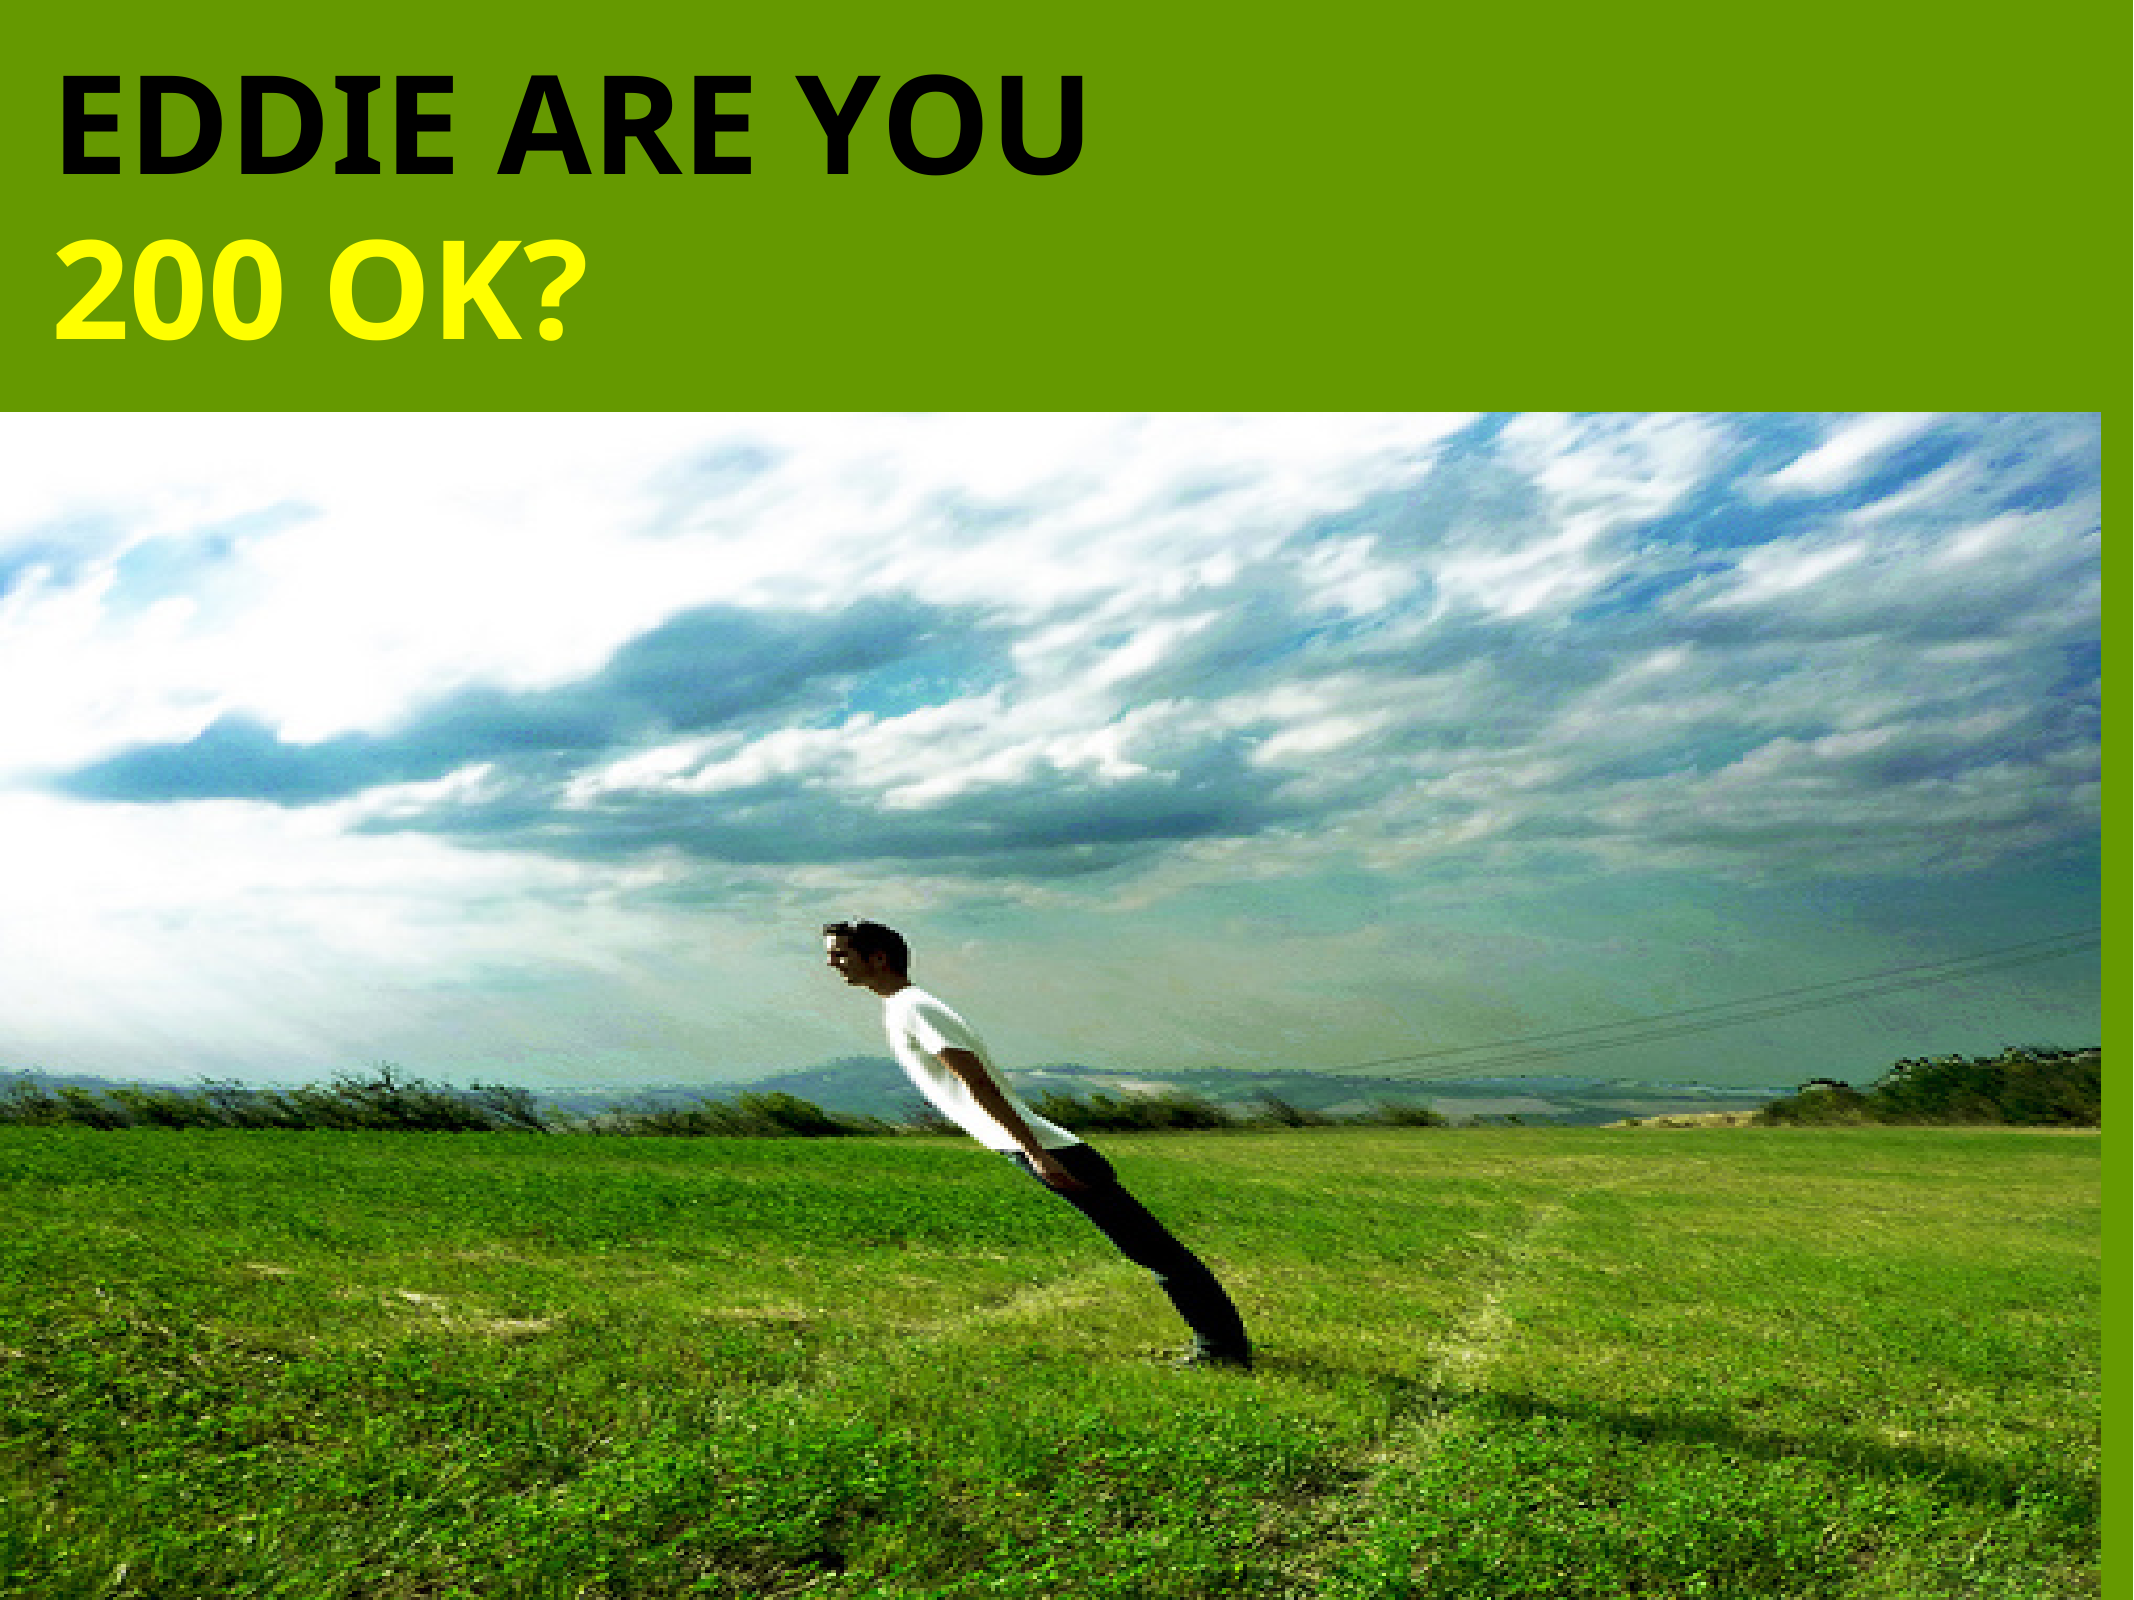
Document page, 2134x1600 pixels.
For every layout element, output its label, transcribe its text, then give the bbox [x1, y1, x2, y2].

text_box EDDIE ARE YOU 200 OK? [41, 37, 2063, 412]
picture [0, 412, 2101, 1600]
